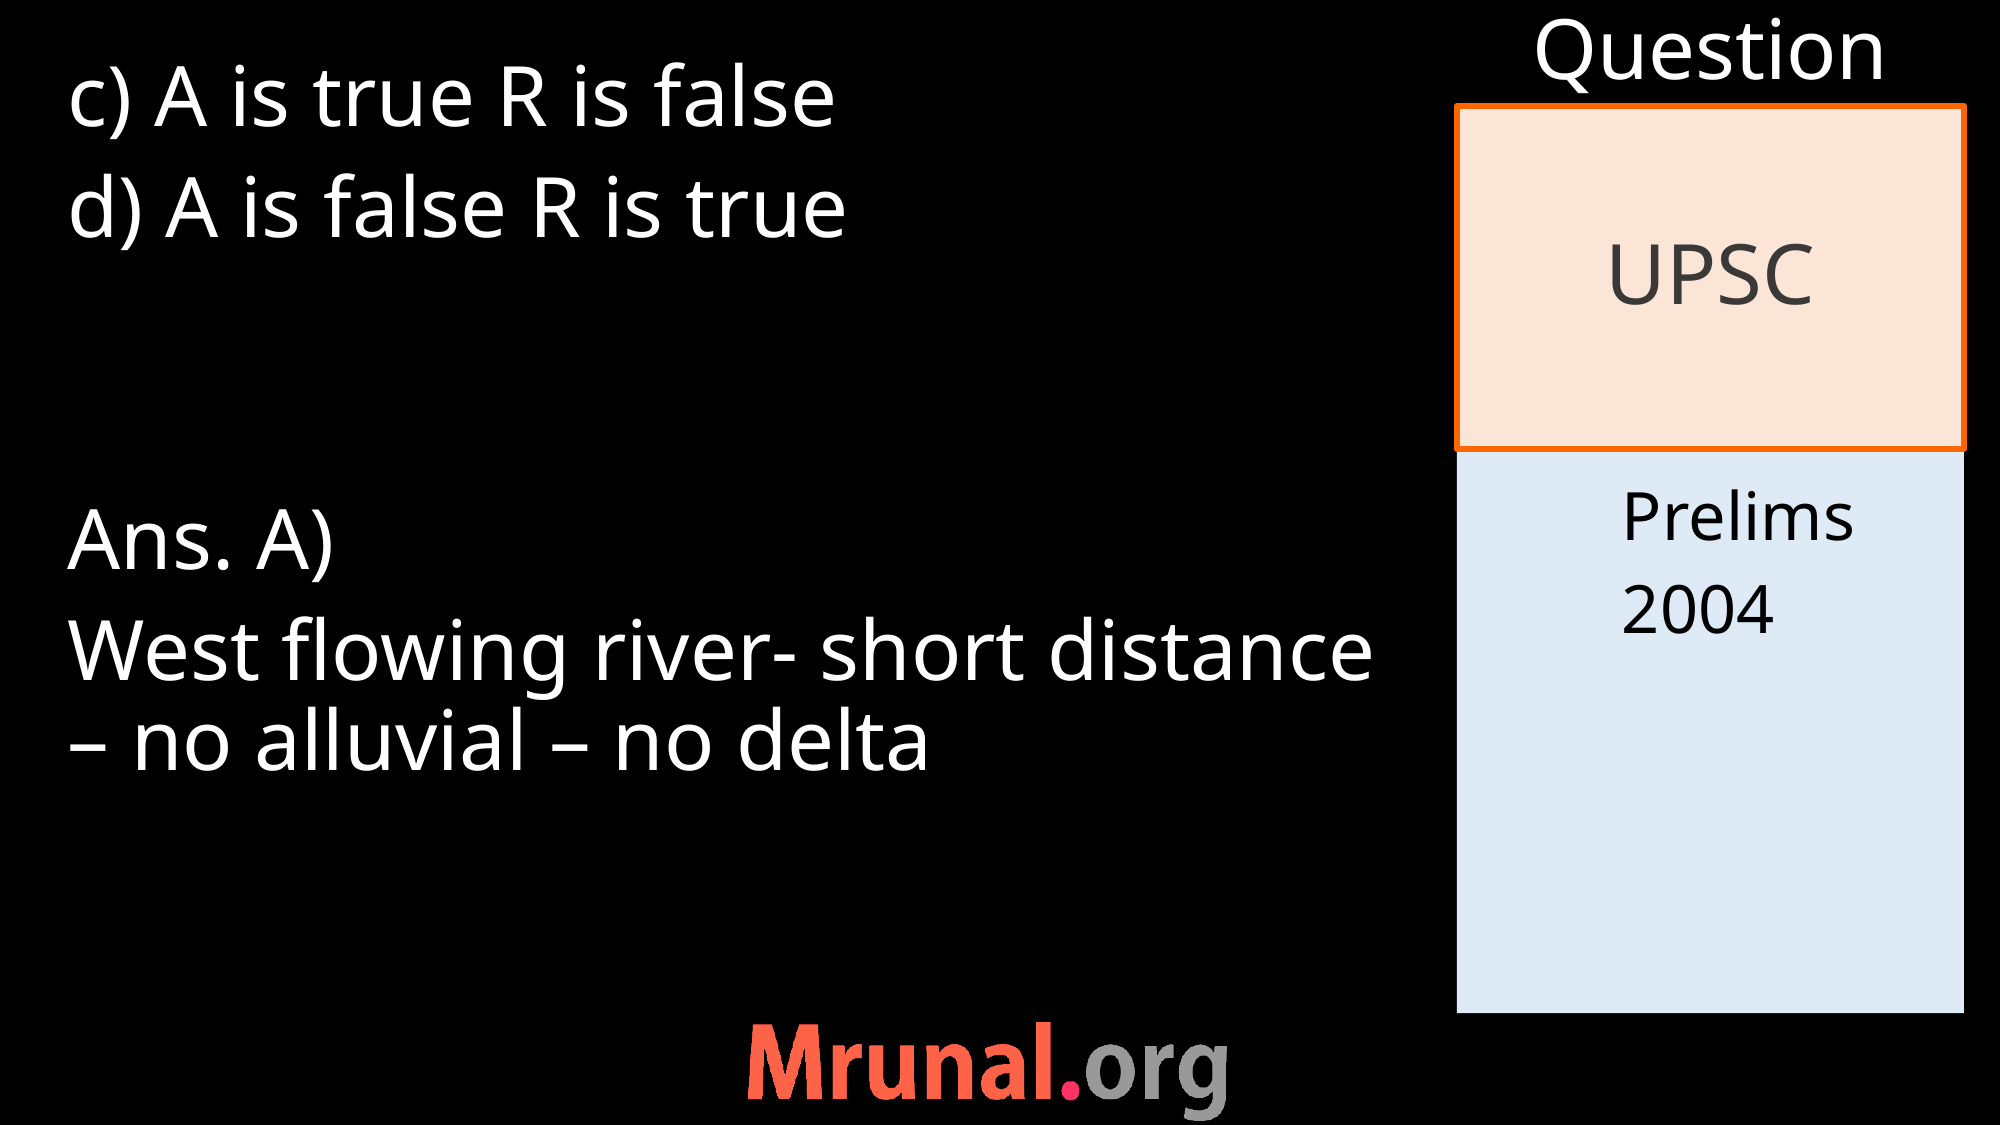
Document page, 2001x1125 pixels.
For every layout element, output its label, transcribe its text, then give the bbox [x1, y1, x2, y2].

list c) A is true R is false d) A is false R is true Ans. A) West flowing river- short distance – no alluvial – no delta [52, 47, 1447, 1014]
picture [741, 1014, 1230, 1125]
list Prelims 2004 [1456, 452, 1964, 1014]
title UPSC [1456, 106, 1964, 449]
list Question [1457, 0, 1964, 106]
